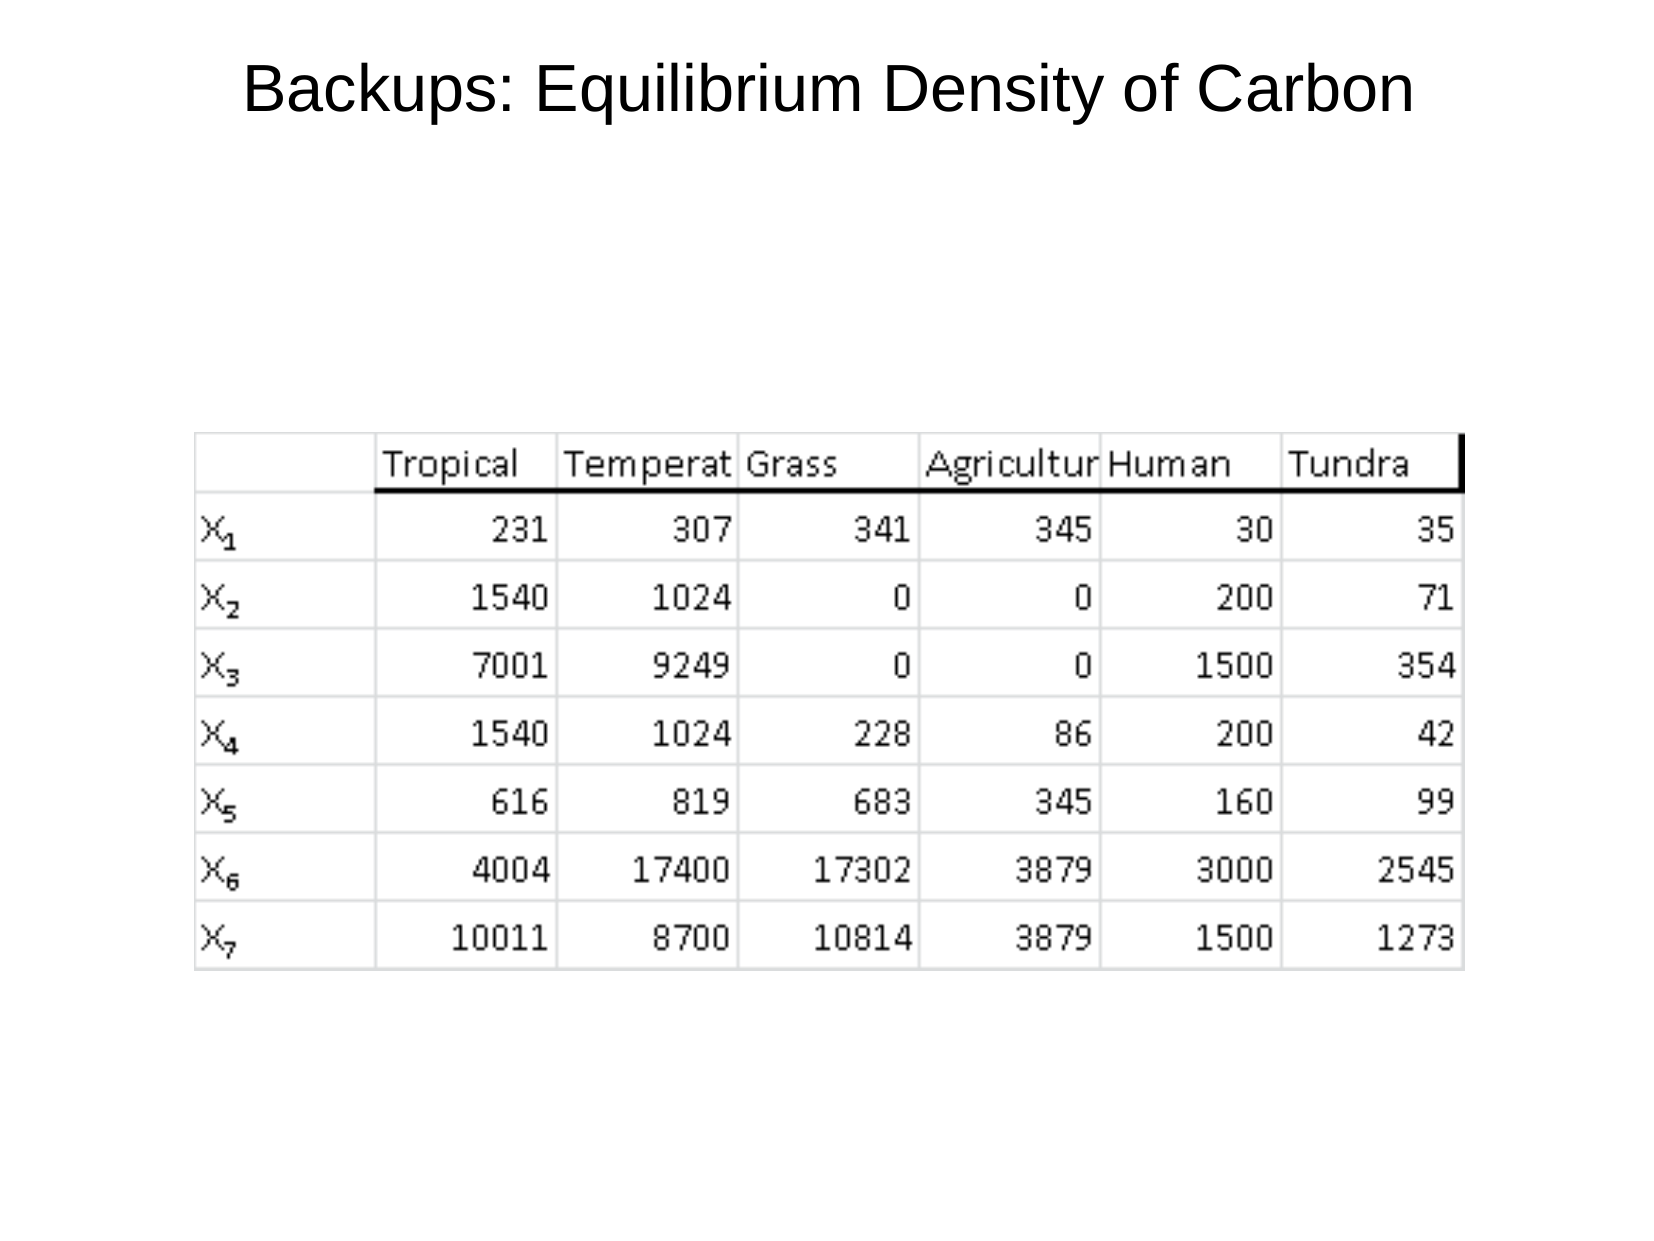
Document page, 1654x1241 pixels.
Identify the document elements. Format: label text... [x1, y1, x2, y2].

text_box Backups: Equilibrium Density of Carbon [101, 45, 1557, 138]
picture [194, 432, 1465, 971]
